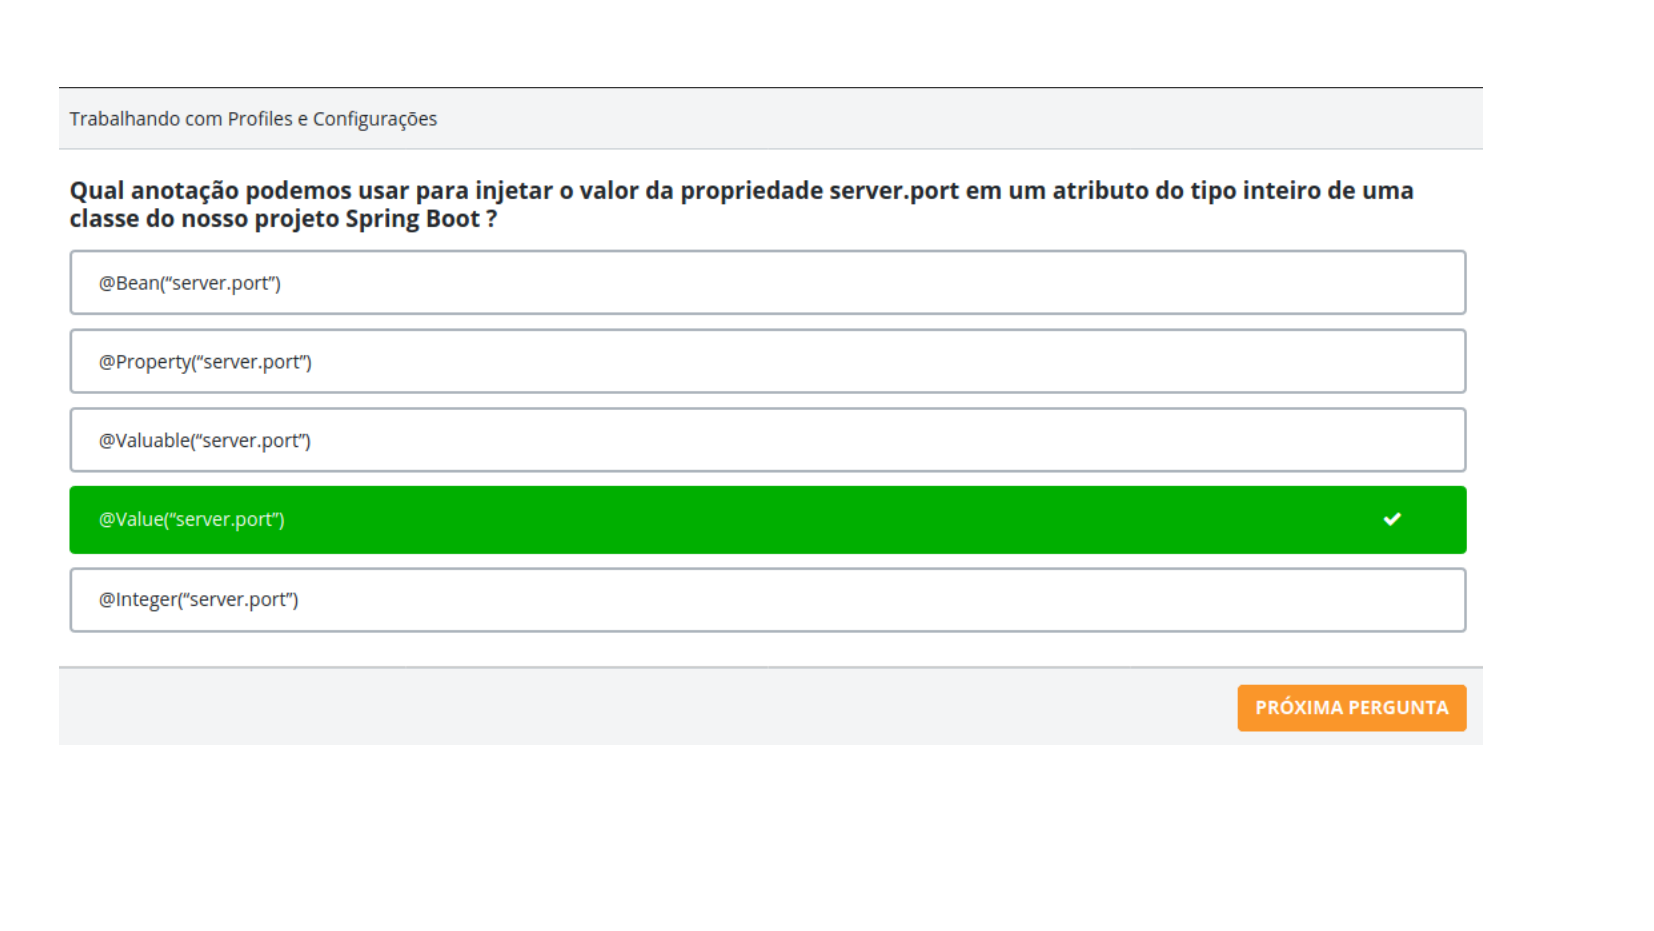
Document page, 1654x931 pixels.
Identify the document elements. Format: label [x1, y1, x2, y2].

picture [59, 87, 1483, 745]
